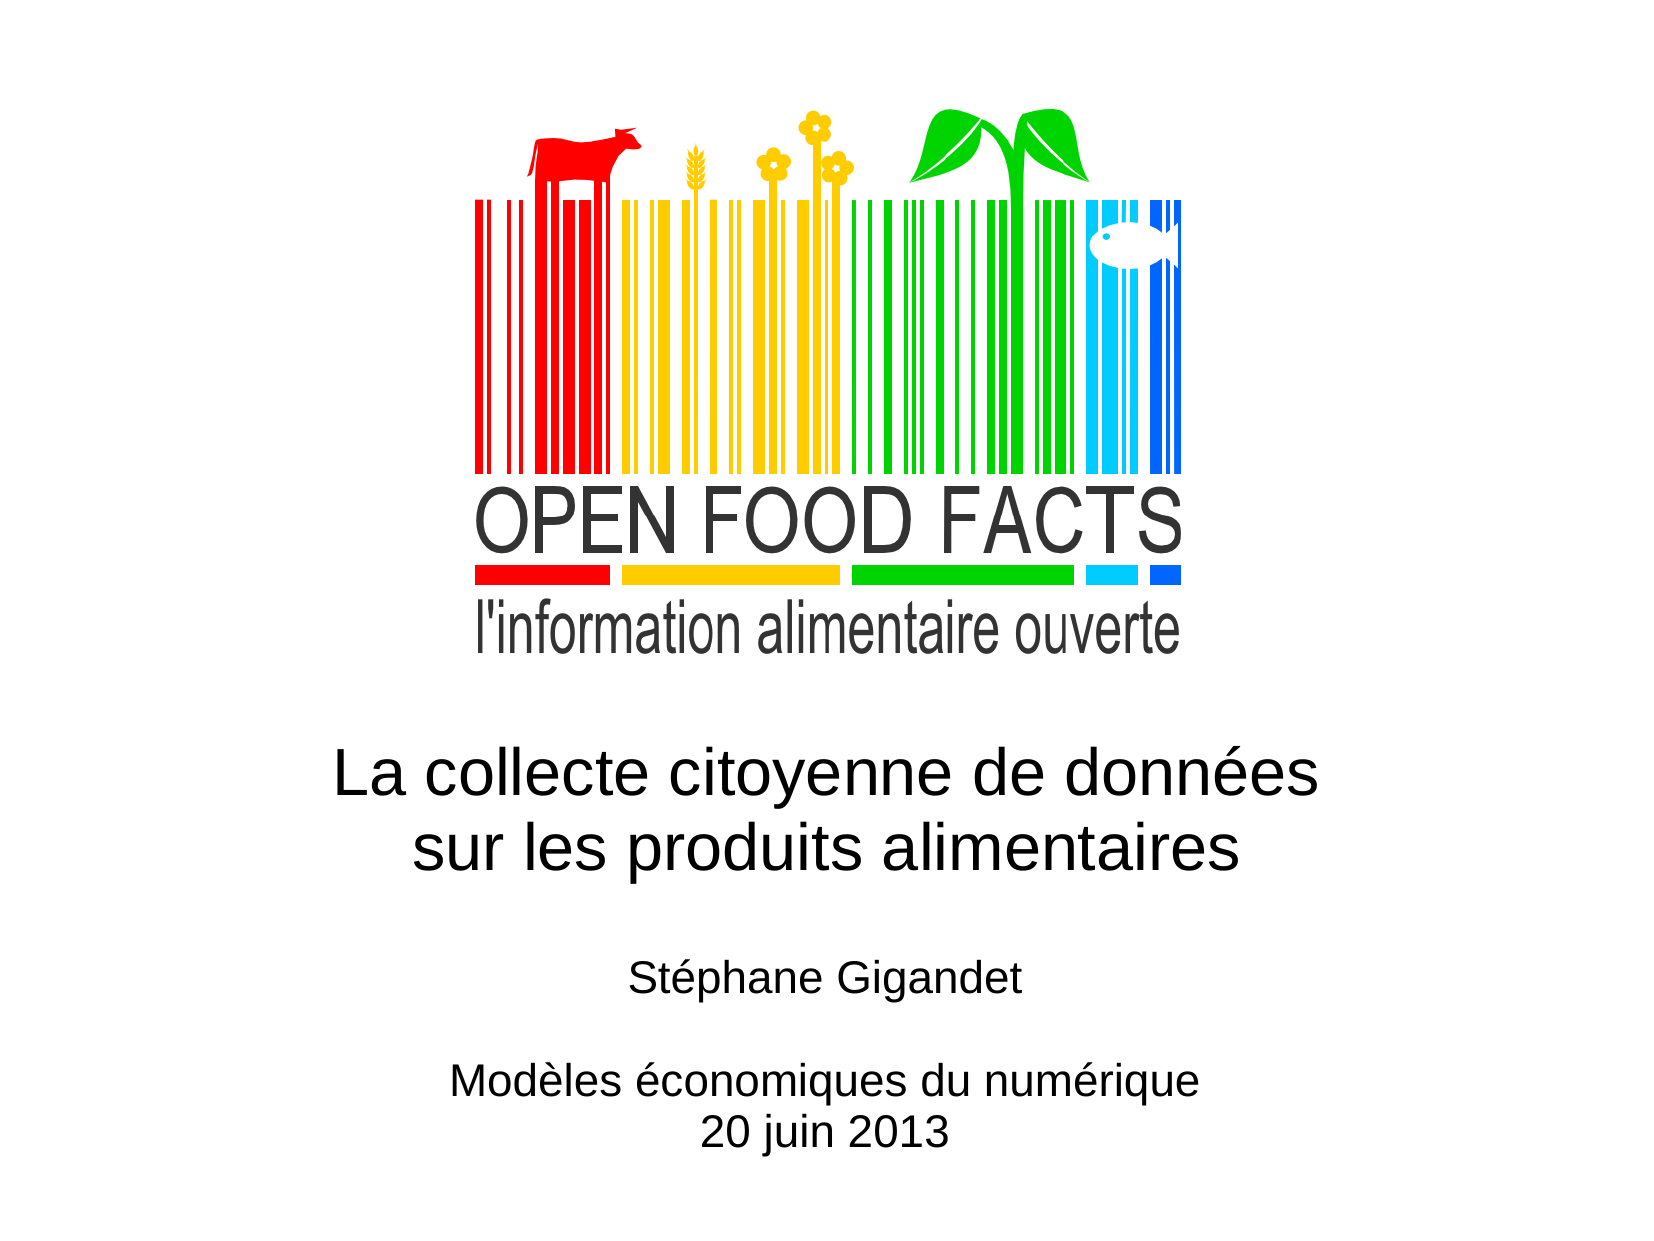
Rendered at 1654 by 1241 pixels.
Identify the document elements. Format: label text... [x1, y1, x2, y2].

subtitle La collecte citoyenne de données sur les produits alimentaires [82, 735, 1571, 945]
picture [475, 96, 1181, 656]
text_box Stéphane Gigandet Modèles économiques du numérique 20 juin 2013 [75, 945, 1576, 1241]
